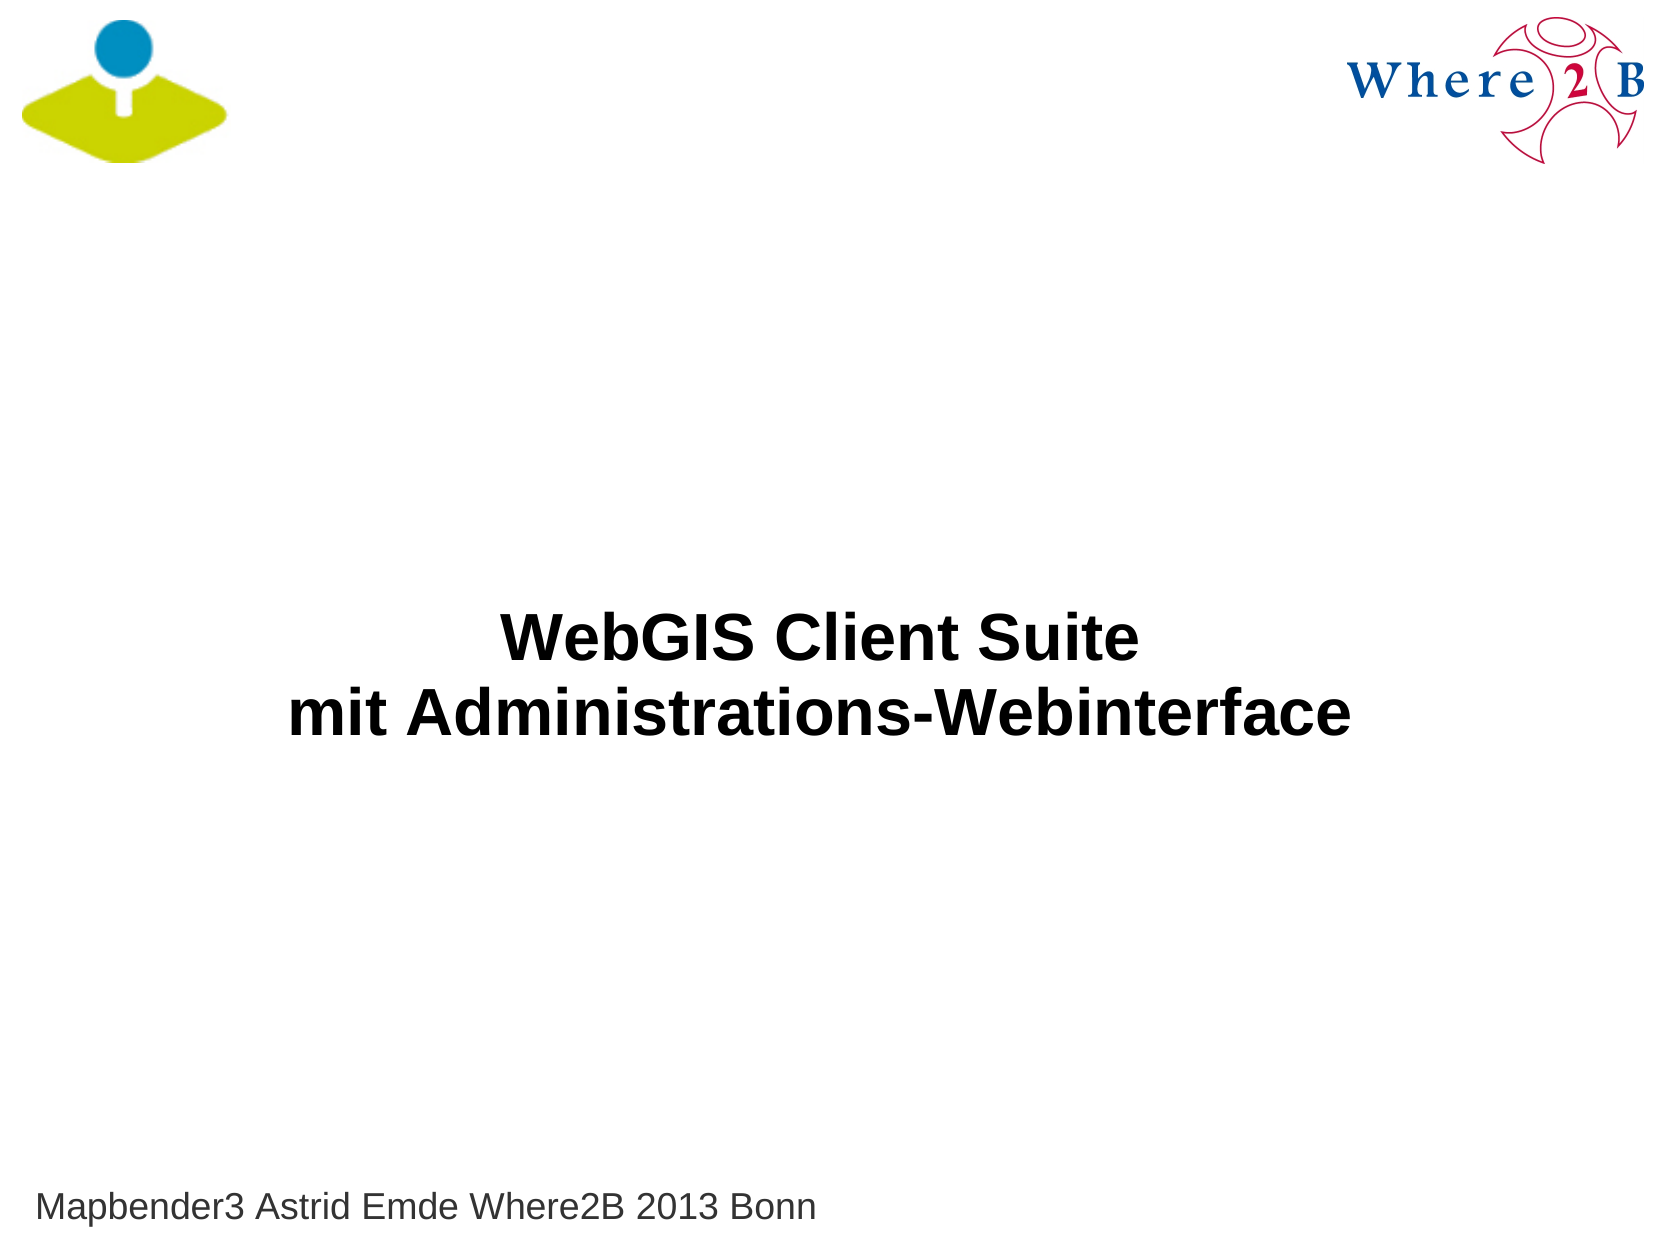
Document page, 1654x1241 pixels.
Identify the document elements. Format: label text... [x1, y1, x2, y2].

picture [1347, 17, 1644, 164]
subtitle WebGIS Client Suite mit Administrations-Webinterface [76, 177, 1565, 1173]
picture [22, 20, 231, 163]
